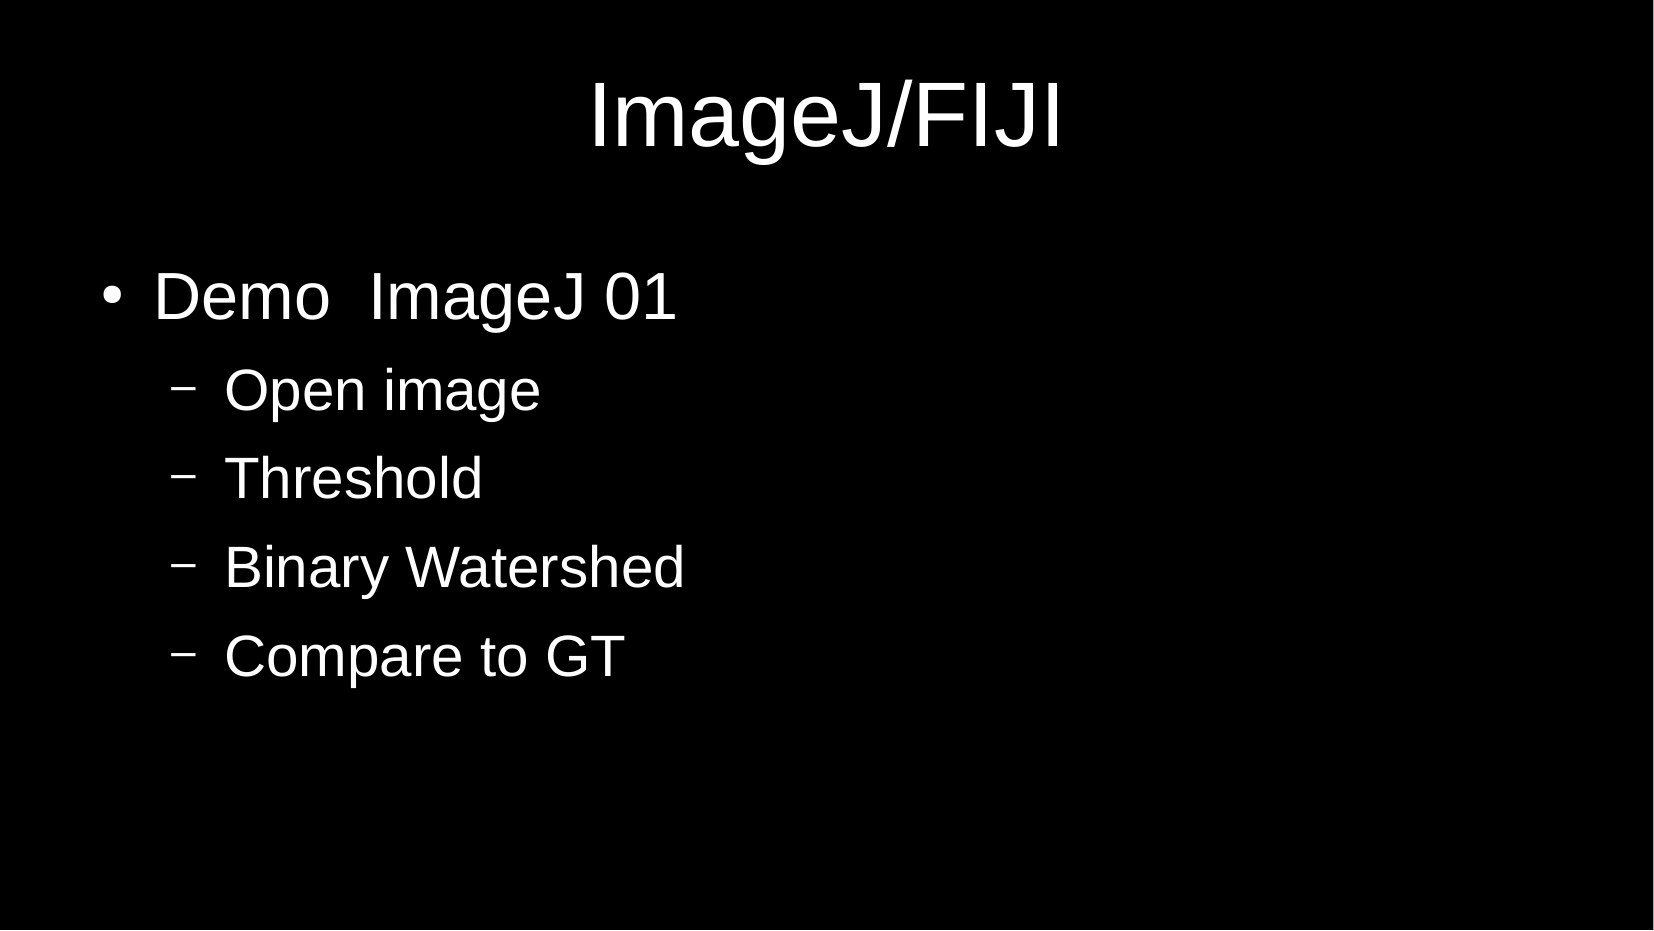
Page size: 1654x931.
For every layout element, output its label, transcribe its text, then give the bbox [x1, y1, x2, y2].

title ImageJ/FIJI [82, 37, 1571, 193]
list Demo ImageJ 01 Open image Threshold Binary Watershed Compare to GT [82, 258, 1571, 799]
